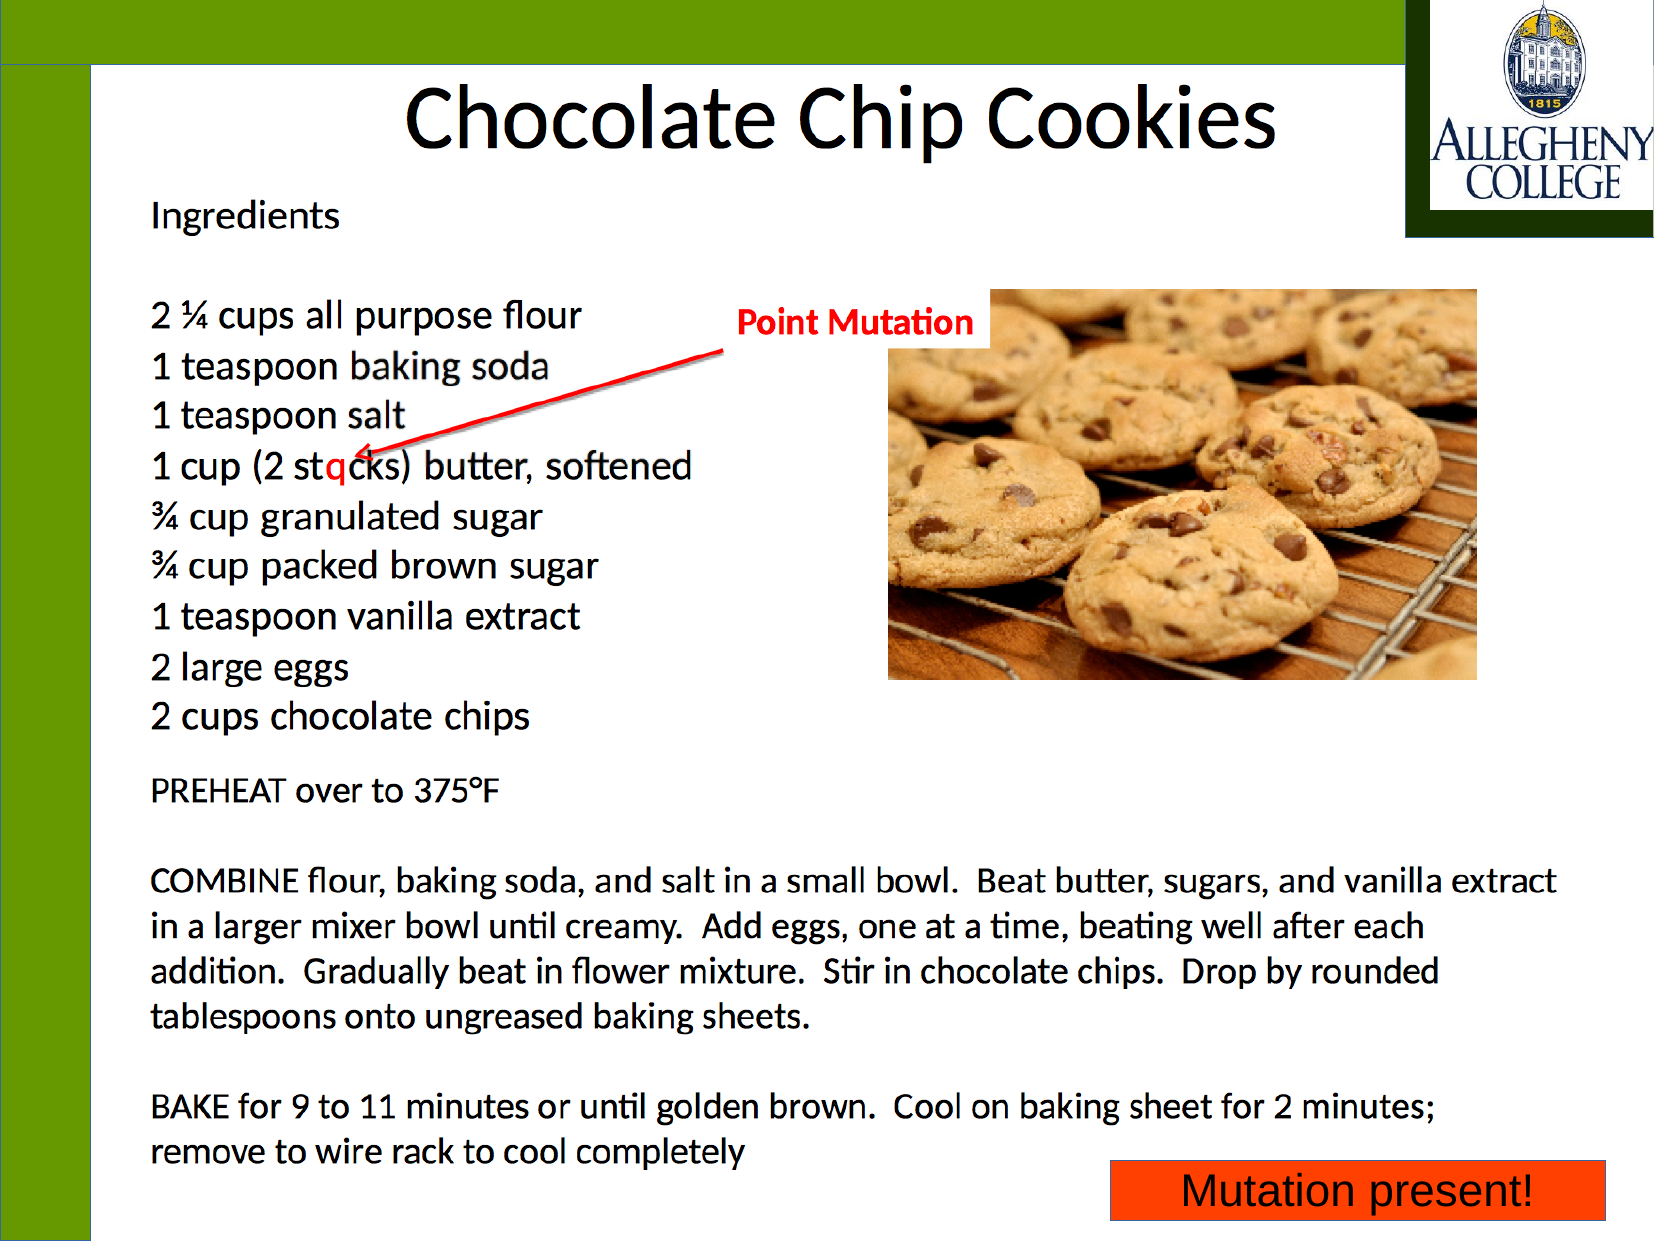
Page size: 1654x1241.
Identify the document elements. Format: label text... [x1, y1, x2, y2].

text_box [0, 0, 1654, 1241]
picture [1430, 0, 1654, 210]
text_box Mutation present! [1110, 1160, 1606, 1221]
picture [118, 70, 1576, 1176]
